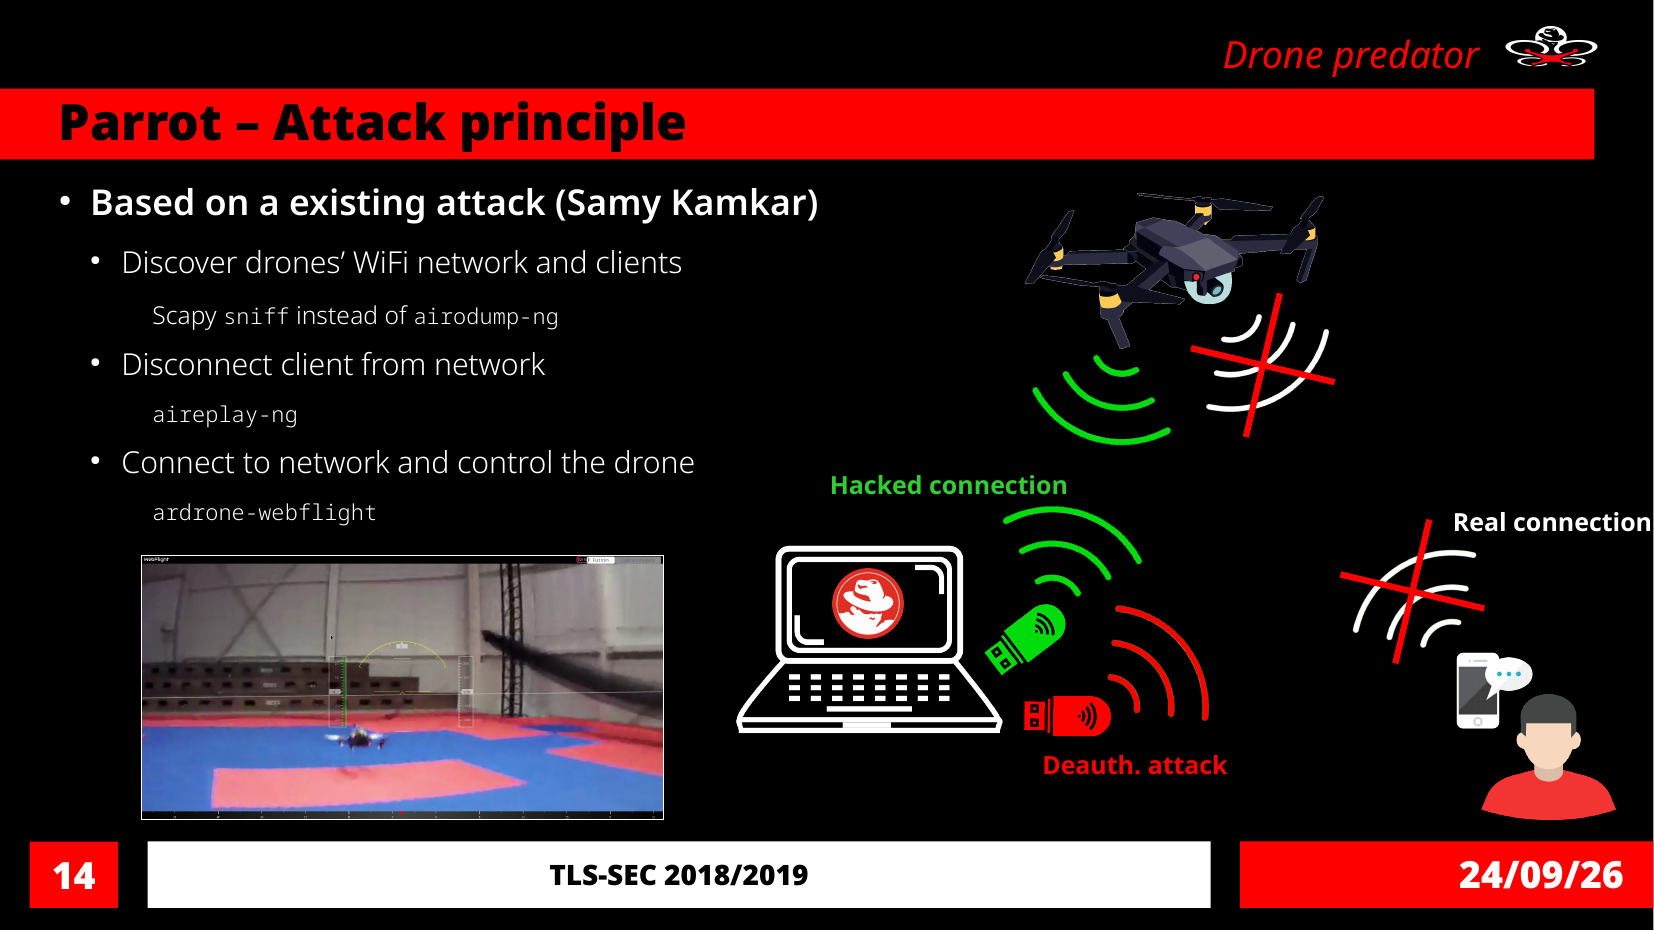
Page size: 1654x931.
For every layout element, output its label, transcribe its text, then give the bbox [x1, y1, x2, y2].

picture [1041, 483, 1047, 491]
text_box Real connection [1438, 497, 1630, 544]
picture [1488, 15, 1617, 80]
picture [732, 177, 1356, 768]
text_box Hacked connection [814, 460, 1040, 507]
list Based on a existing attack (Samy Kamkar) Discover drones’ WiFi network and clients Scapy sniff instead of airodump-ng Disconnect client from network aireplay-ng Connect to network and control the drone ardrone-webflight [59, 177, 827, 532]
picture [1251, 370, 1328, 434]
title Parrot – Attack principle [59, 44, 1595, 156]
text_box Deauth. attack [1027, 740, 1203, 787]
picture [141, 555, 664, 820]
picture [1325, 522, 1645, 853]
picture [1357, 532, 1423, 587]
